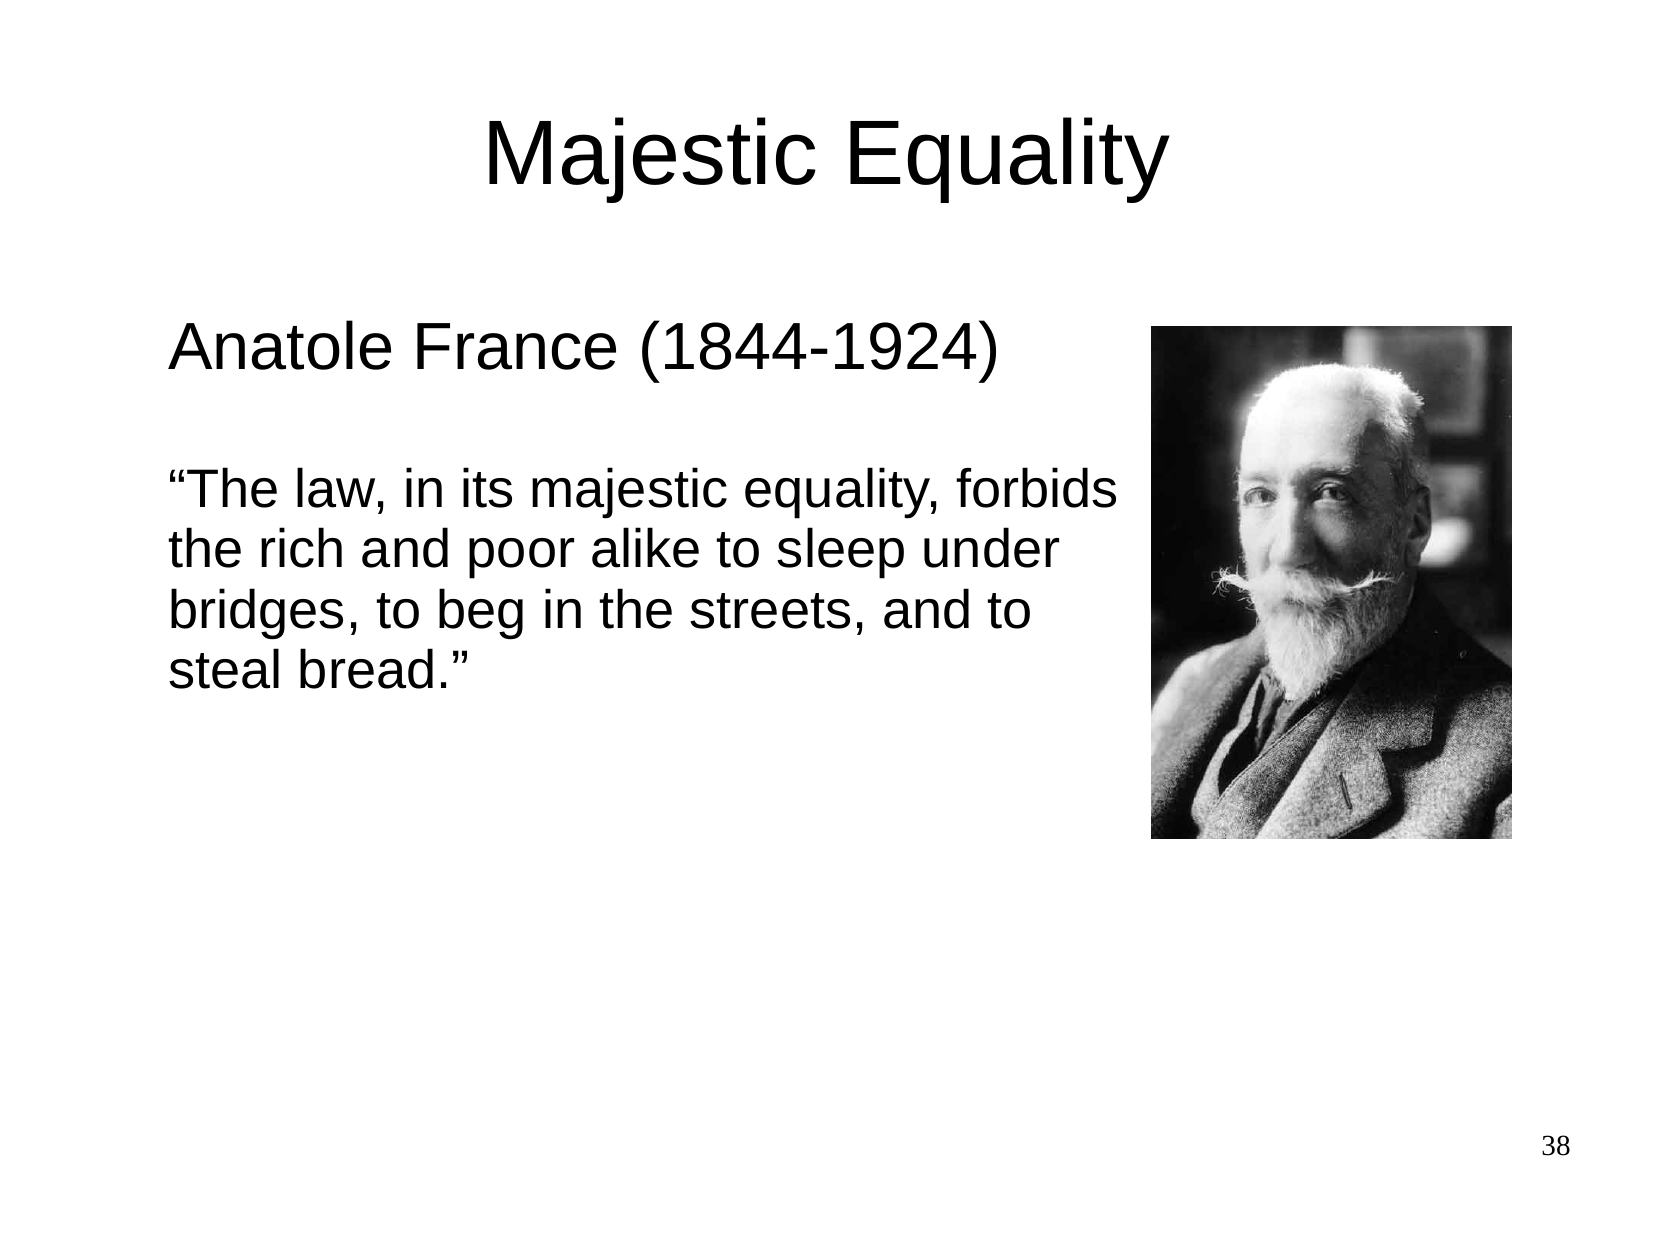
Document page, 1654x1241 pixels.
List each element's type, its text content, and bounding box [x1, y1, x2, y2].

text_box Anatole France (1844-1924) “The law, in its majestic equality, forbids the rich and poor alike to sleep under bridges, to beg in the streets, and to steal bread.” [153, 301, 1134, 708]
title Majestic Equality [82, 49, 1571, 257]
picture [1151, 326, 1512, 839]
